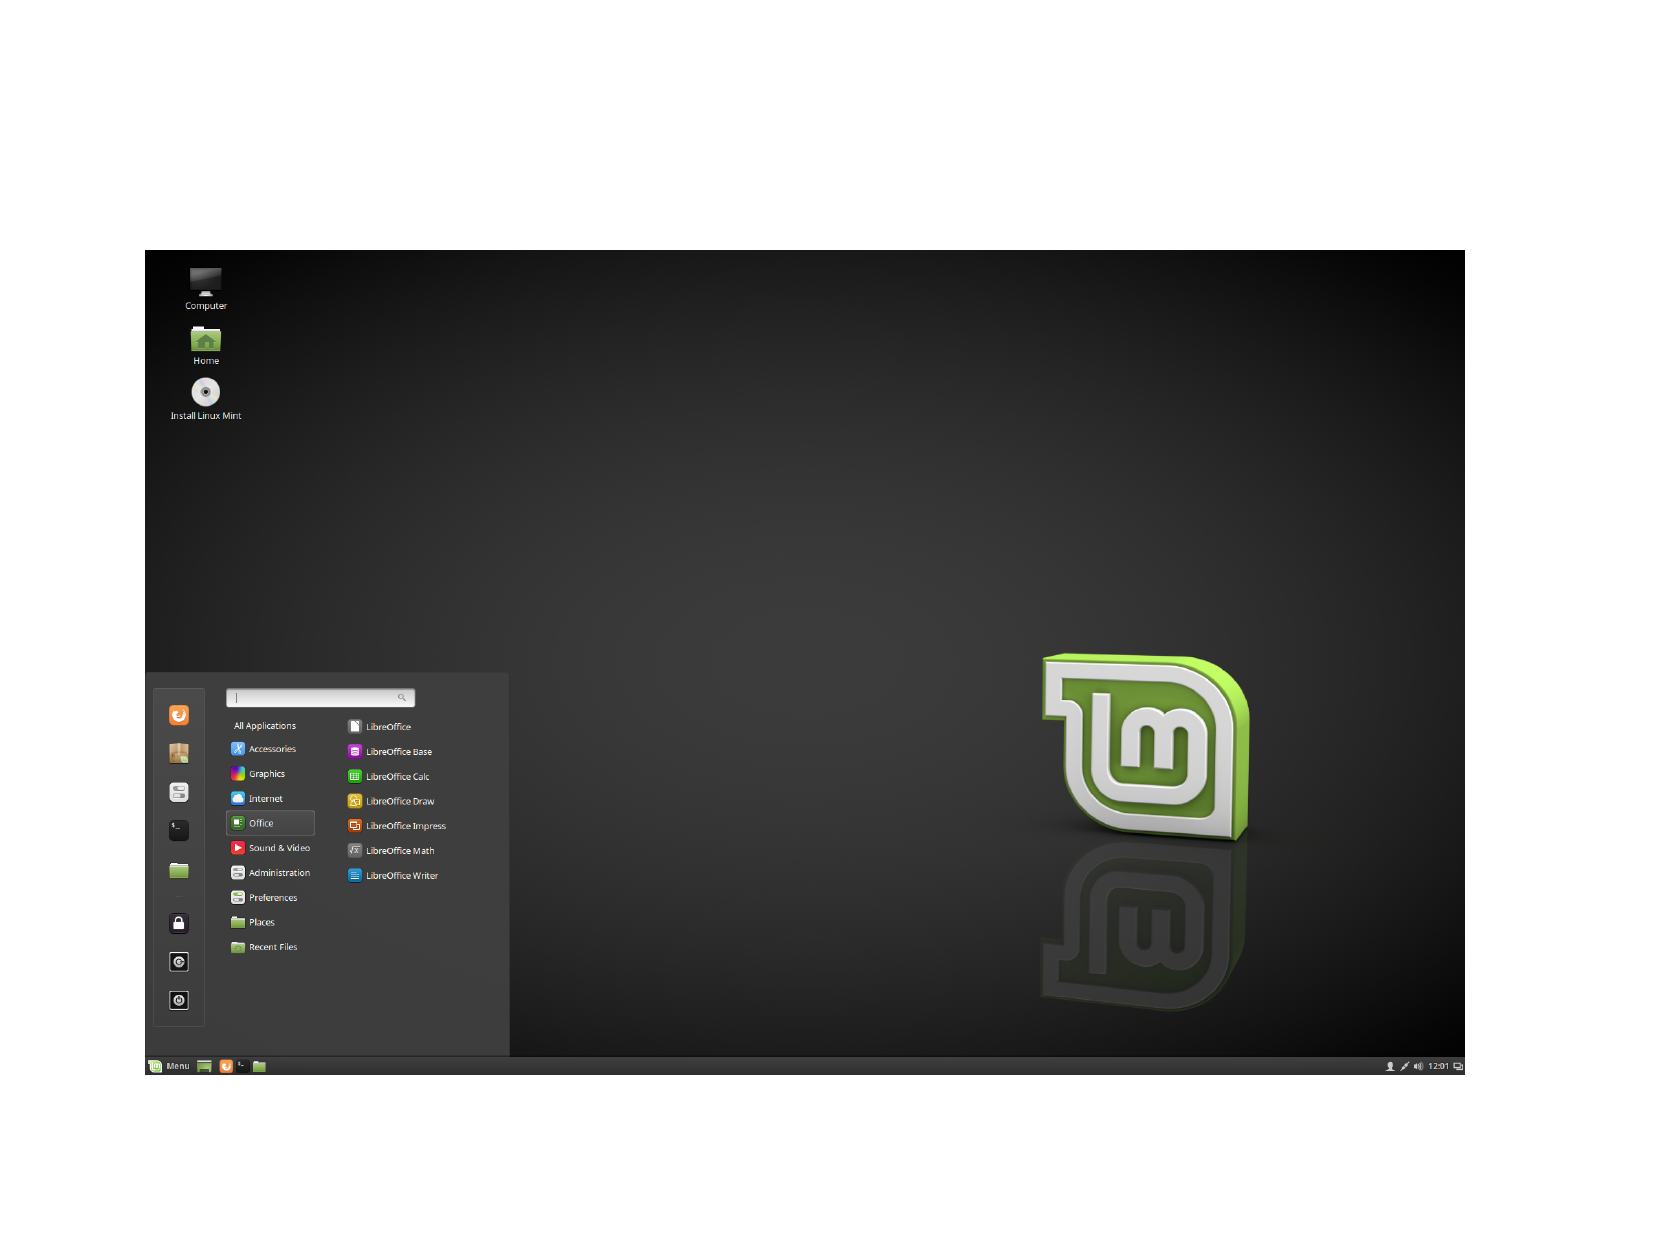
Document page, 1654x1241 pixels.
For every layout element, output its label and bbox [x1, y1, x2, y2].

picture [145, 250, 1465, 1075]
